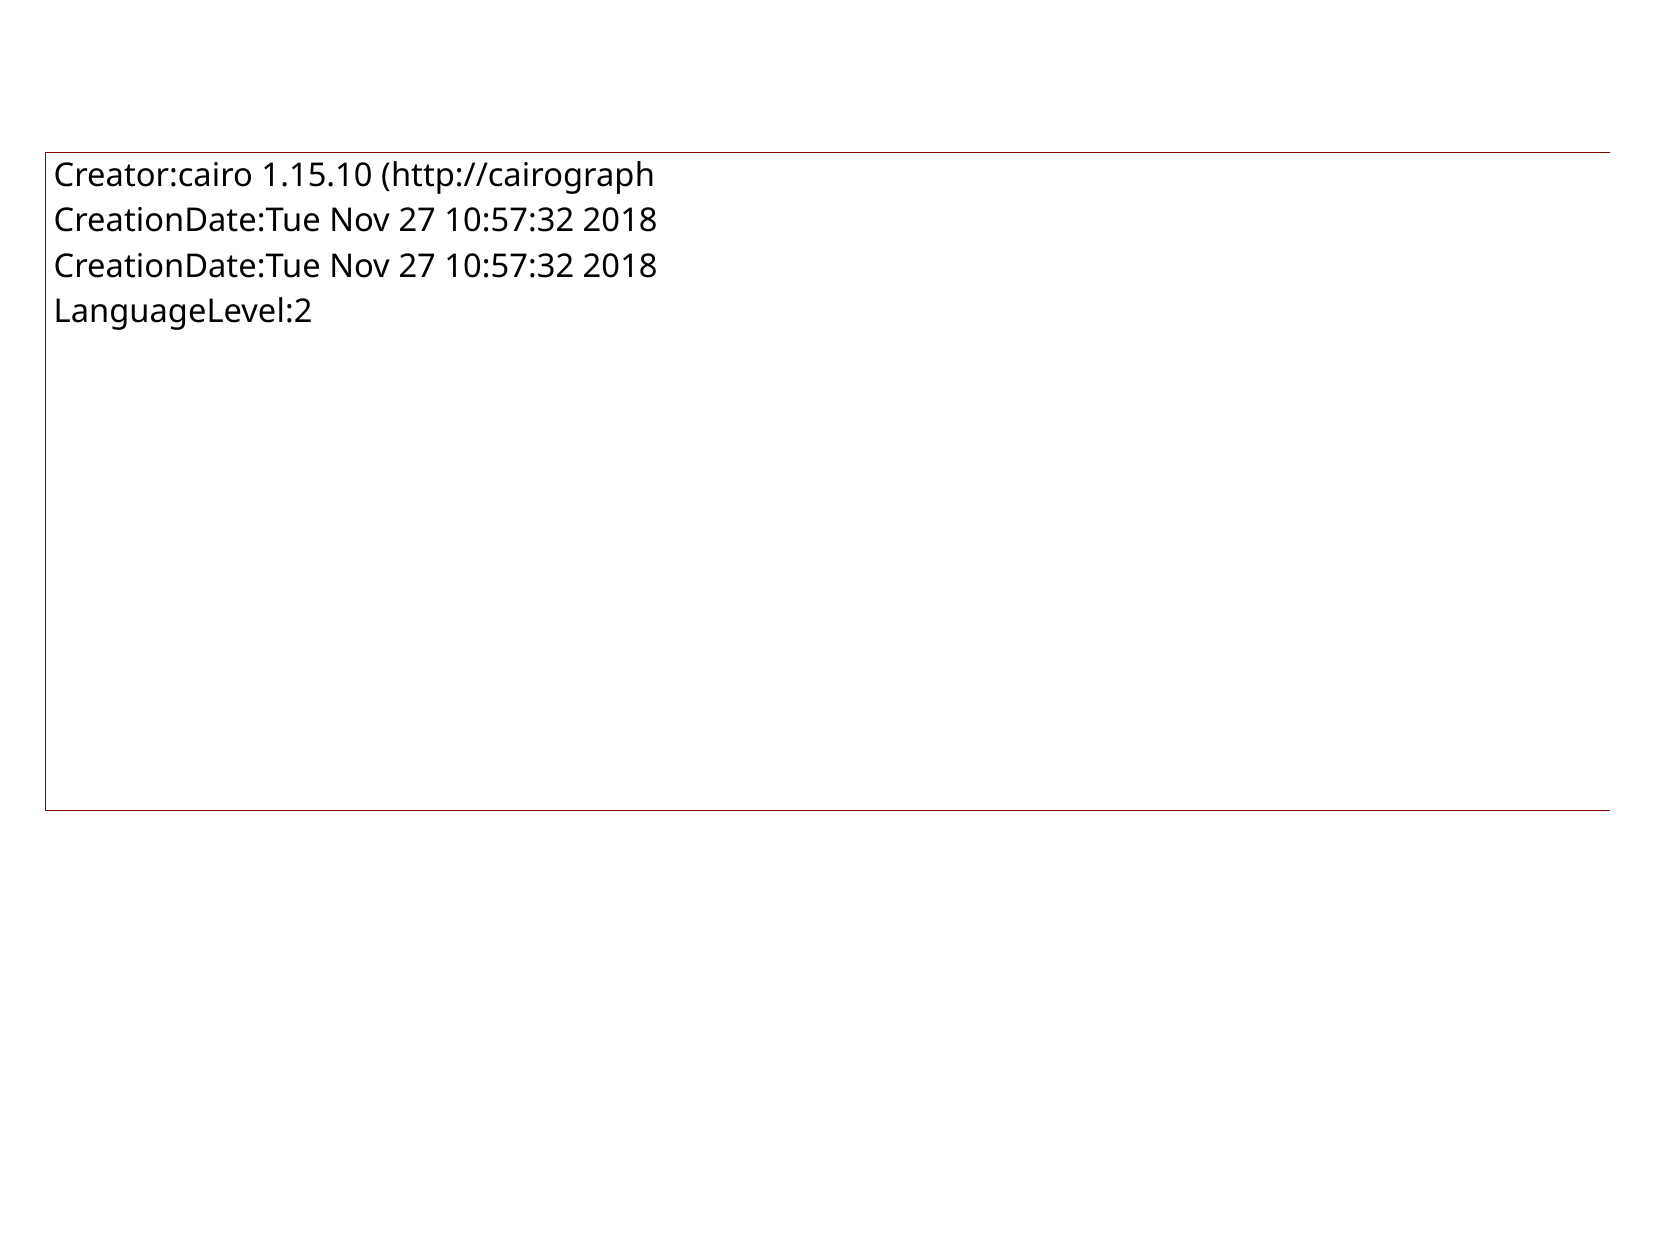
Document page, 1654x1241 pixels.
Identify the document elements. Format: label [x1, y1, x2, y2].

picture [43, 150, 1610, 811]
